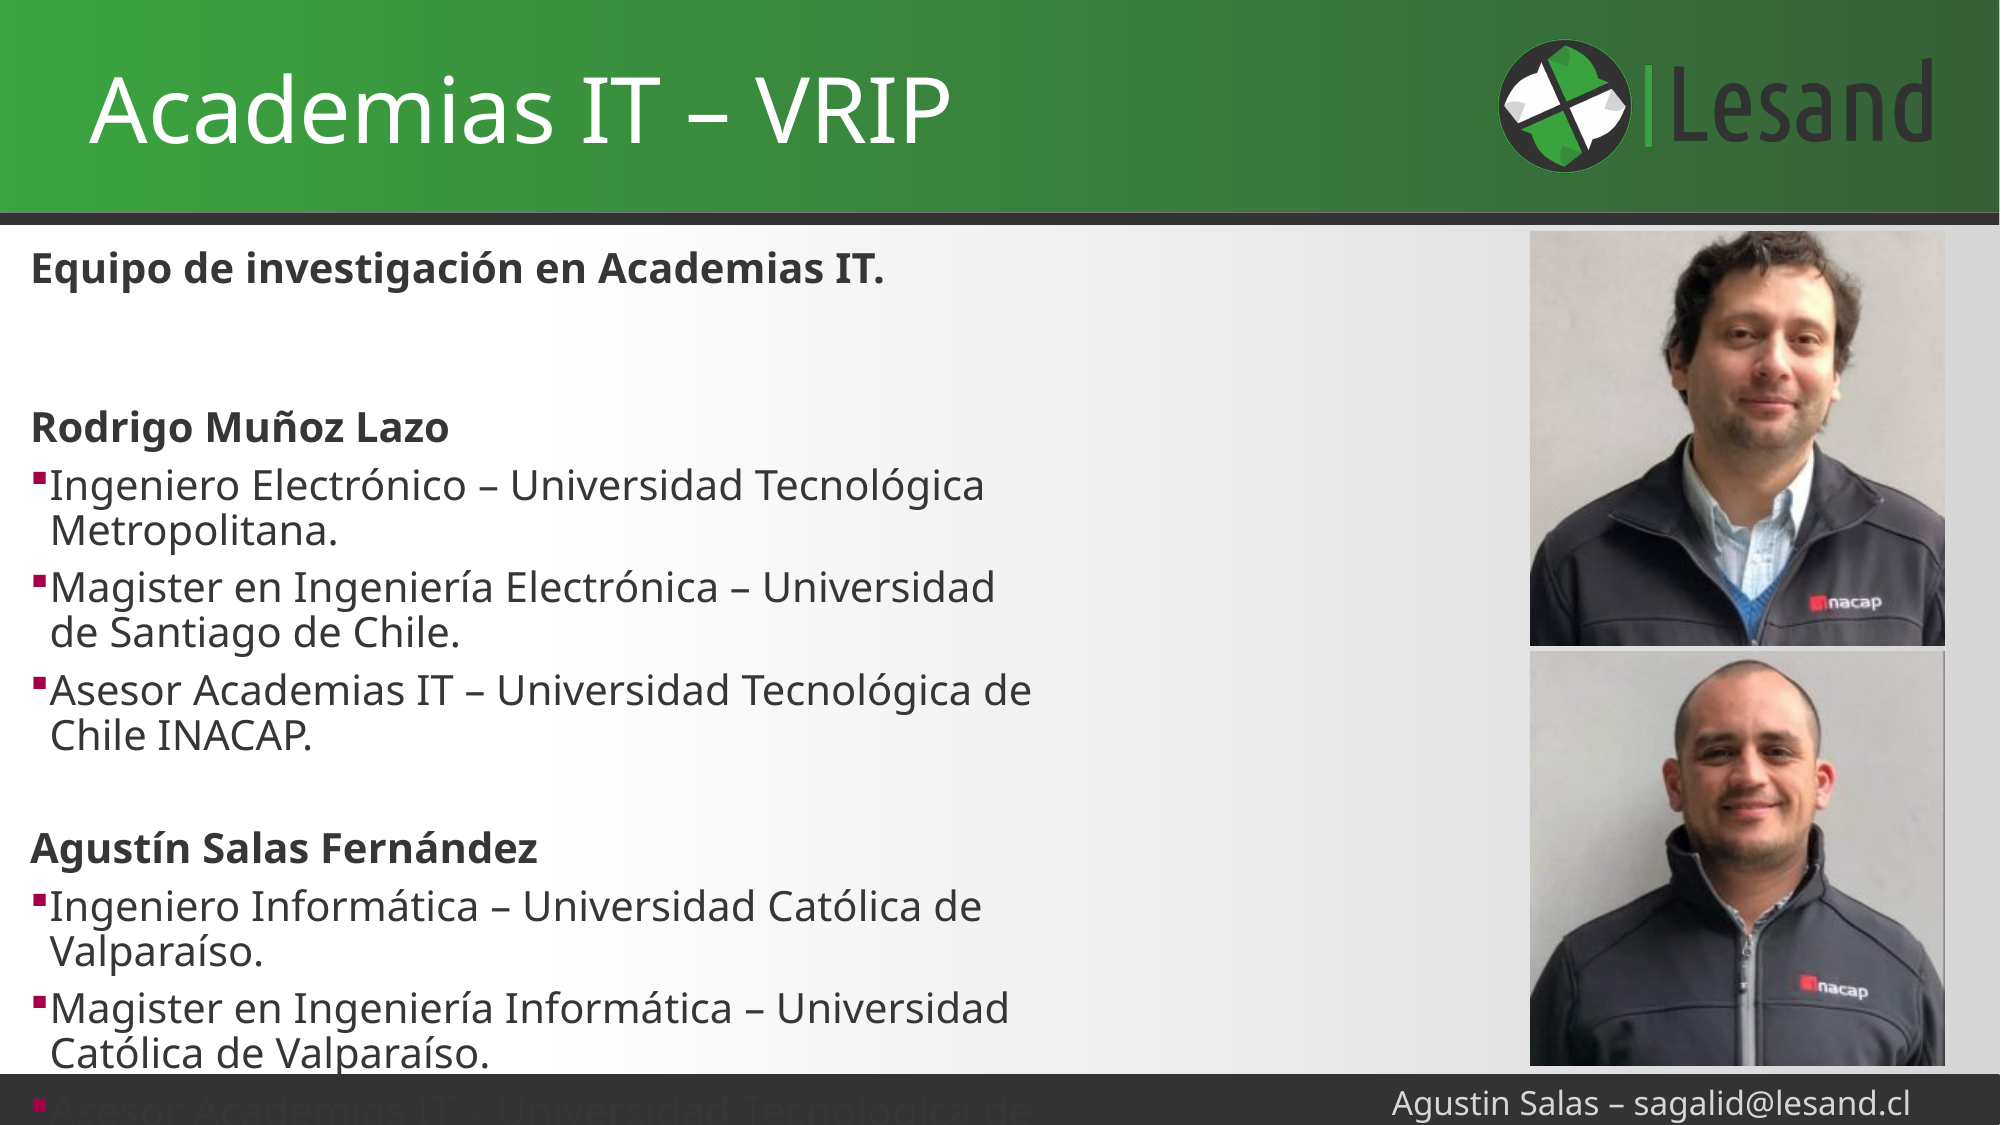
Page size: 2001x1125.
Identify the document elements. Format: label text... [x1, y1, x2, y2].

picture [1530, 231, 1945, 646]
text_box Equipo de investigación en Academias IT. Rodrigo Muñoz Lazo Ingeniero Electrónico – Universidad Tecnológica Metropolitana. Magister en Ingeniería Electrónica – Universidad de Santiago de Chile. Asesor Academias IT – Universidad Tecnológica de Chile INACAP. Agustín Salas Fernández Ingeniero Informática – Universidad Católica de Valparaíso. Magister en Ingeniería Informática – Universidad Católica de Valparaíso. Asesor Academias IT – Universidad Tecnológica de Chile INACAP. [29, 247, 1040, 990]
picture [1479, 26, 1996, 186]
picture [1530, 651, 1945, 1066]
text_box Academias IT – VRIP [74, 44, 1395, 163]
